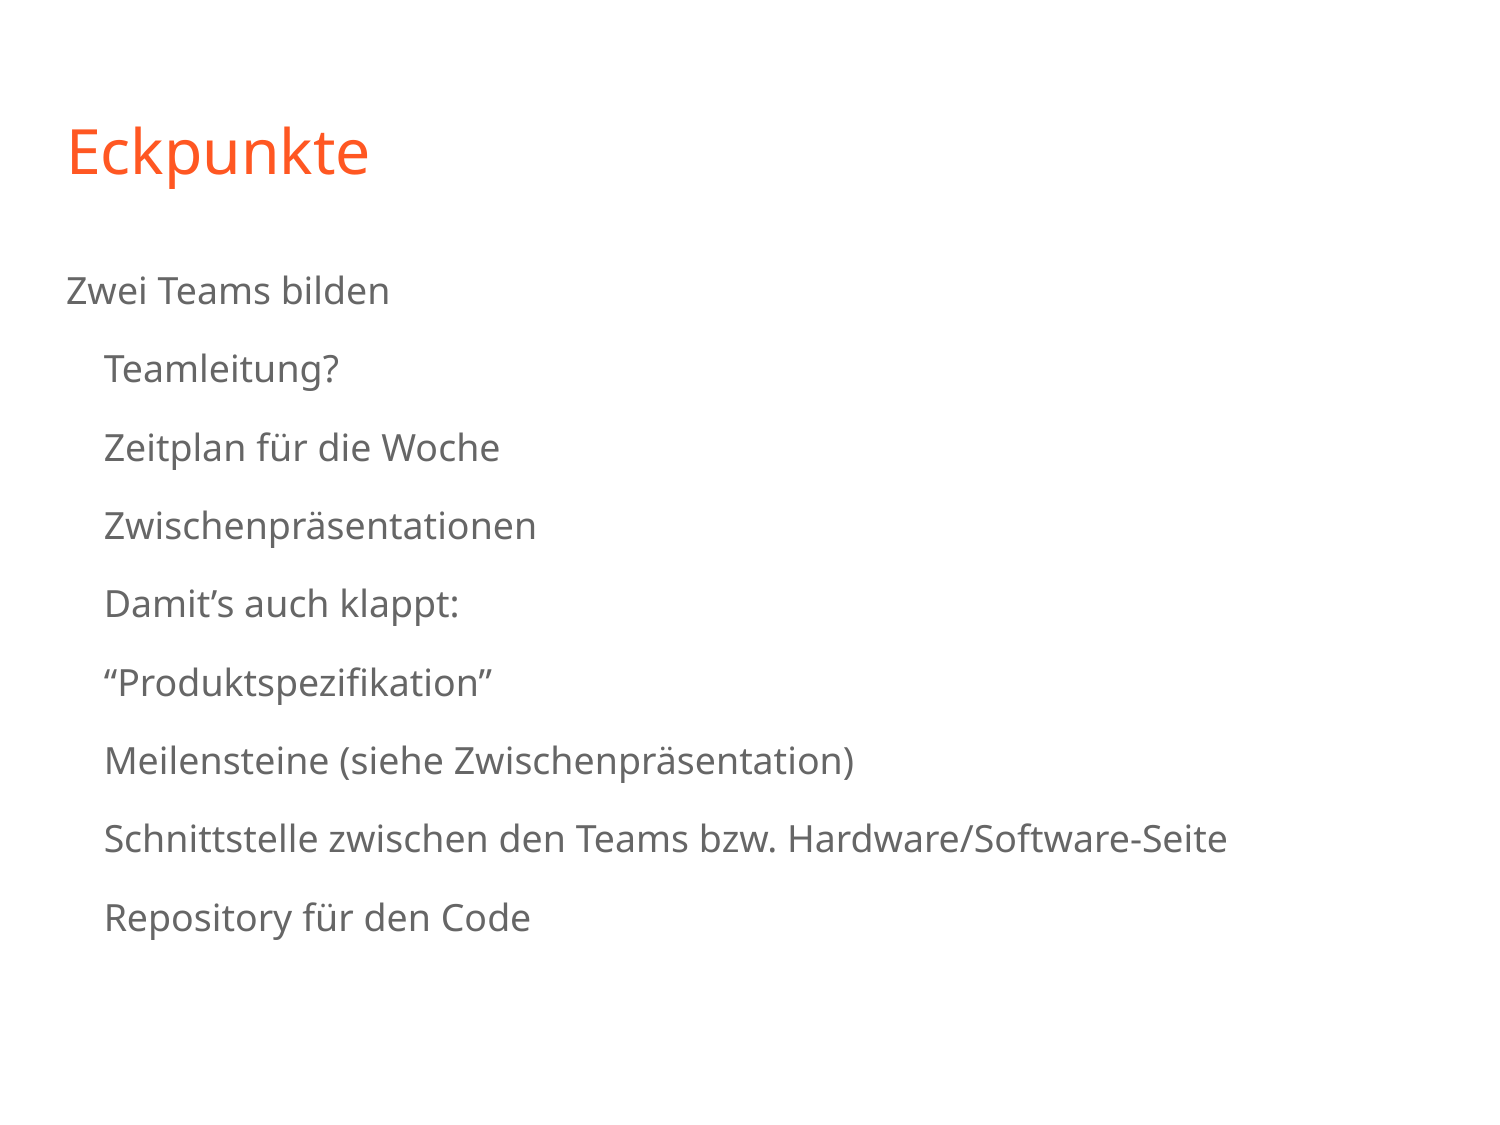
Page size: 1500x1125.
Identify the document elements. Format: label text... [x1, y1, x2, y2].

title Eckpunkte [51, 97, 1449, 223]
list Zwei Teams bilden Teamleitung? Zeitplan für die Woche Zwischenpräsentationen Damit’s auch klappt: “Produktspezifikation” Meilensteine (siehe Zwischenpräsentation) Schnittstelle zwischen den Teams bzw. Hardware/Software-Seite Repository für den Code [51, 252, 1449, 1000]
